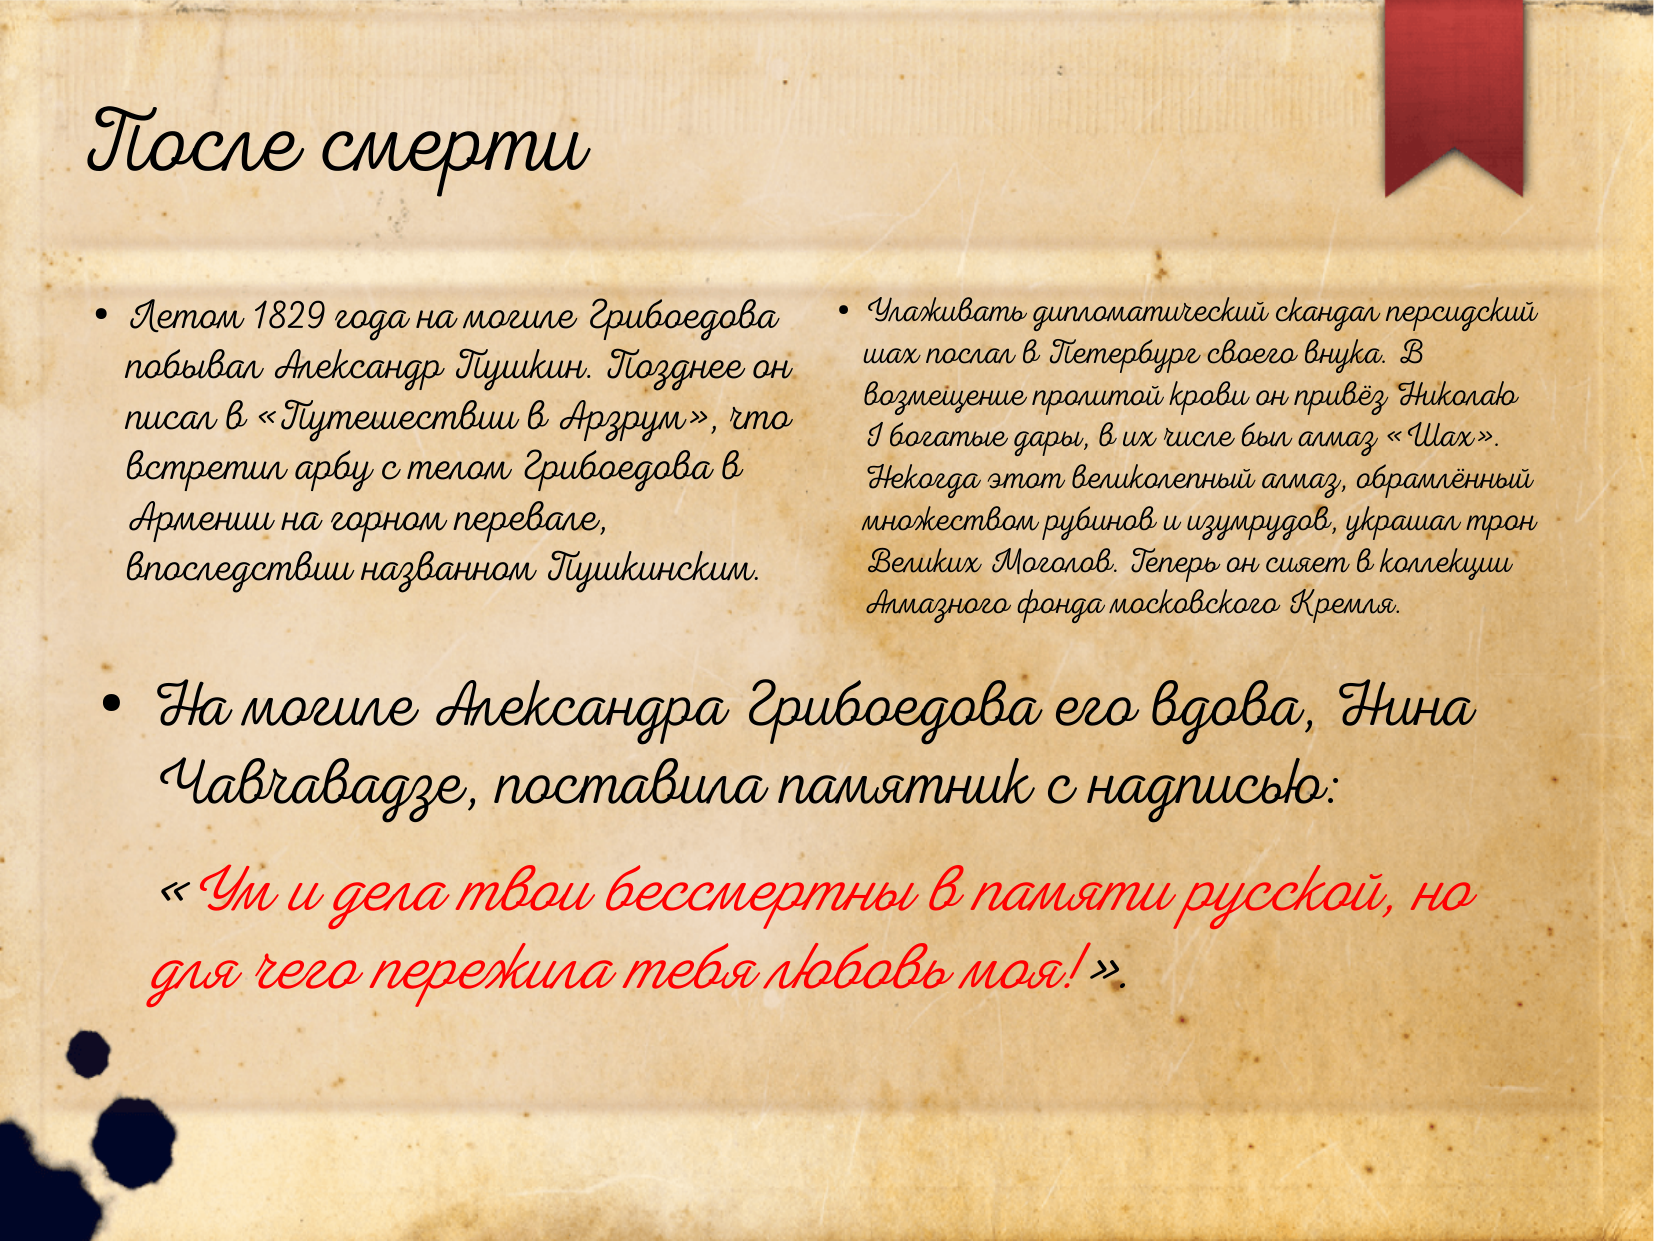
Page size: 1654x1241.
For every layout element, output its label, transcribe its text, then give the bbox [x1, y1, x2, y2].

list Летом 1829 года на могиле Грибоедова побывал Александр Пушкин. Позднее он писал в «Путешествии в Арзрум», что встретил арбу с телом Грибоедова в Армении на горном перевале, впоследствии названном Пушкинским. [82, 290, 793, 634]
list На могиле Александра Грибоедова его вдова, Нина Чавчавадзе, поставила памятник с надписью: «Ум и дела твои бессмертны в памяти русской, но для чего пережила тебя любовь моя!». [82, 665, 1538, 1009]
title После смерти [82, 41, 1347, 245]
picture [0, 0, 1654, 1241]
list Улаживать дипломатический скандал персидский шах послал в Петербург своего внука. В возмещение пролитой крови он привёз Николаю I богатые дары, в их числе был алмаз «Шах». Некогда этот великолепный алмаз, обрамлённый множеством рубинов и изумрудов, украшал трон Великих Моголов. Теперь он сияет в коллекции Алмазного фонда московского Кремля. [828, 290, 1539, 634]
